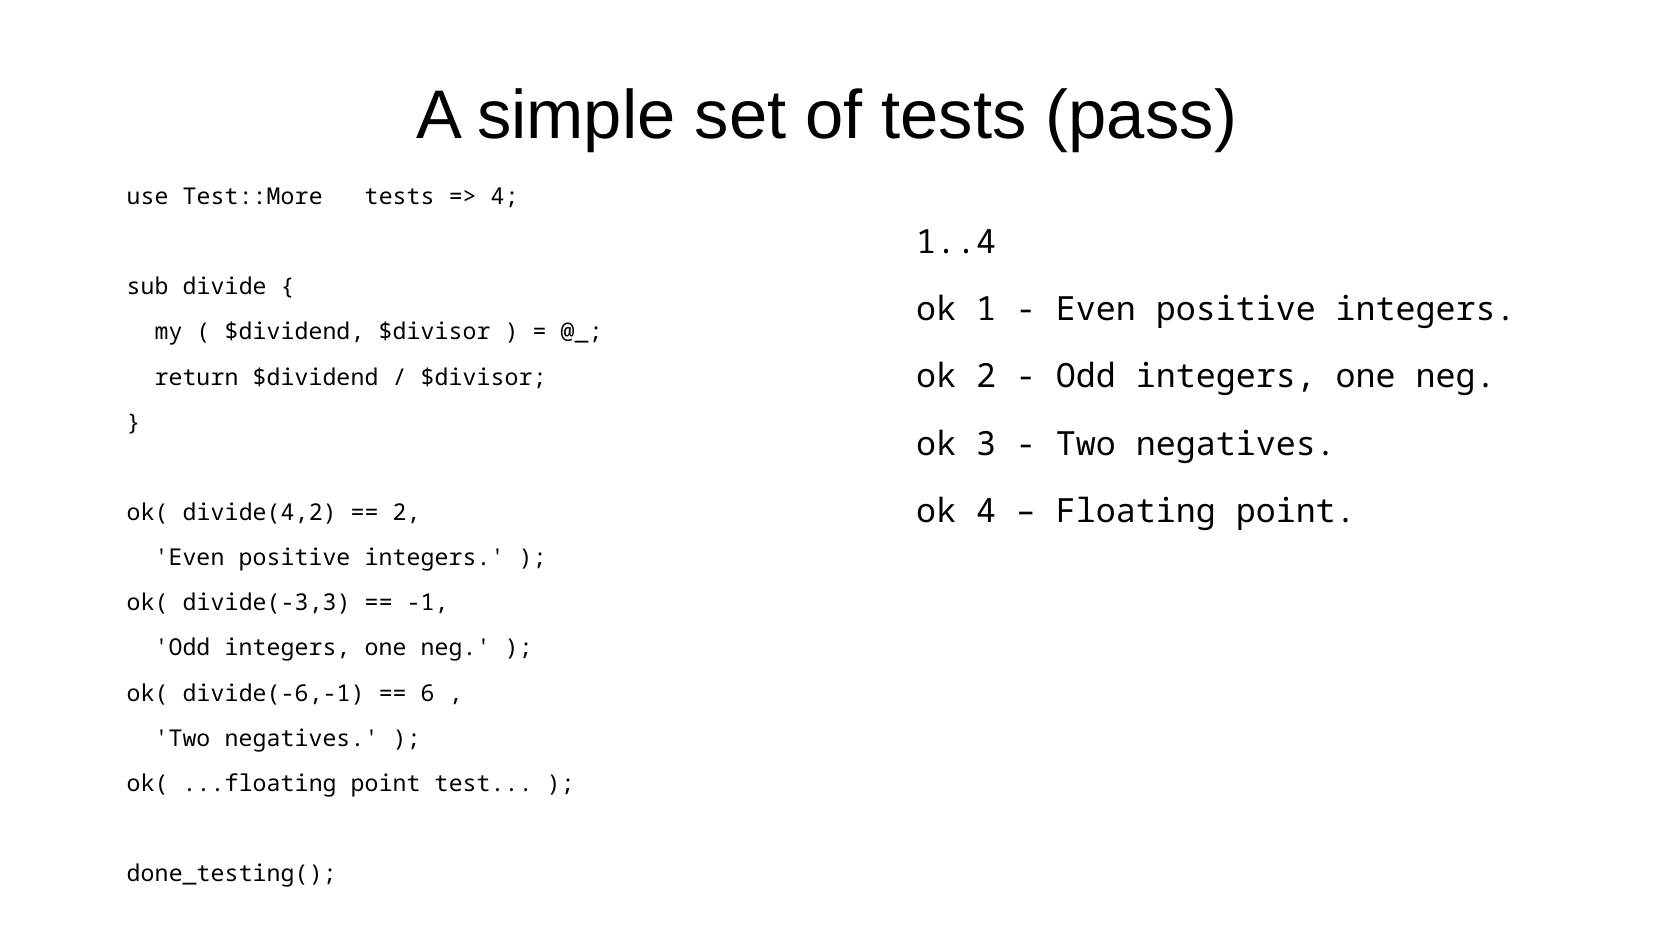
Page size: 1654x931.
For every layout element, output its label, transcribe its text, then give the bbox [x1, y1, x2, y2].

list 1..4 ok 1 - Even positive integers. ok 2 - Odd integers, one neg. ok 3 - Two negatives. ok 4 – Floating point. [845, 217, 1572, 758]
list use Test::More tests => 4; sub divide { my ( $dividend, $divisor ) = @_; return $dividend / $divisor; } ok( divide(4,2) == 2, 'Even positive integers.' ); ok( divide(-3,3) == -1, 'Odd integers, one neg.' ); ok( divide(-6,-1) == 6 , 'Two negatives.' ); ok( ...floating point test... ); done_testing(); [82, 180, 809, 901]
title A simple set of tests (pass) [82, 37, 1571, 193]
